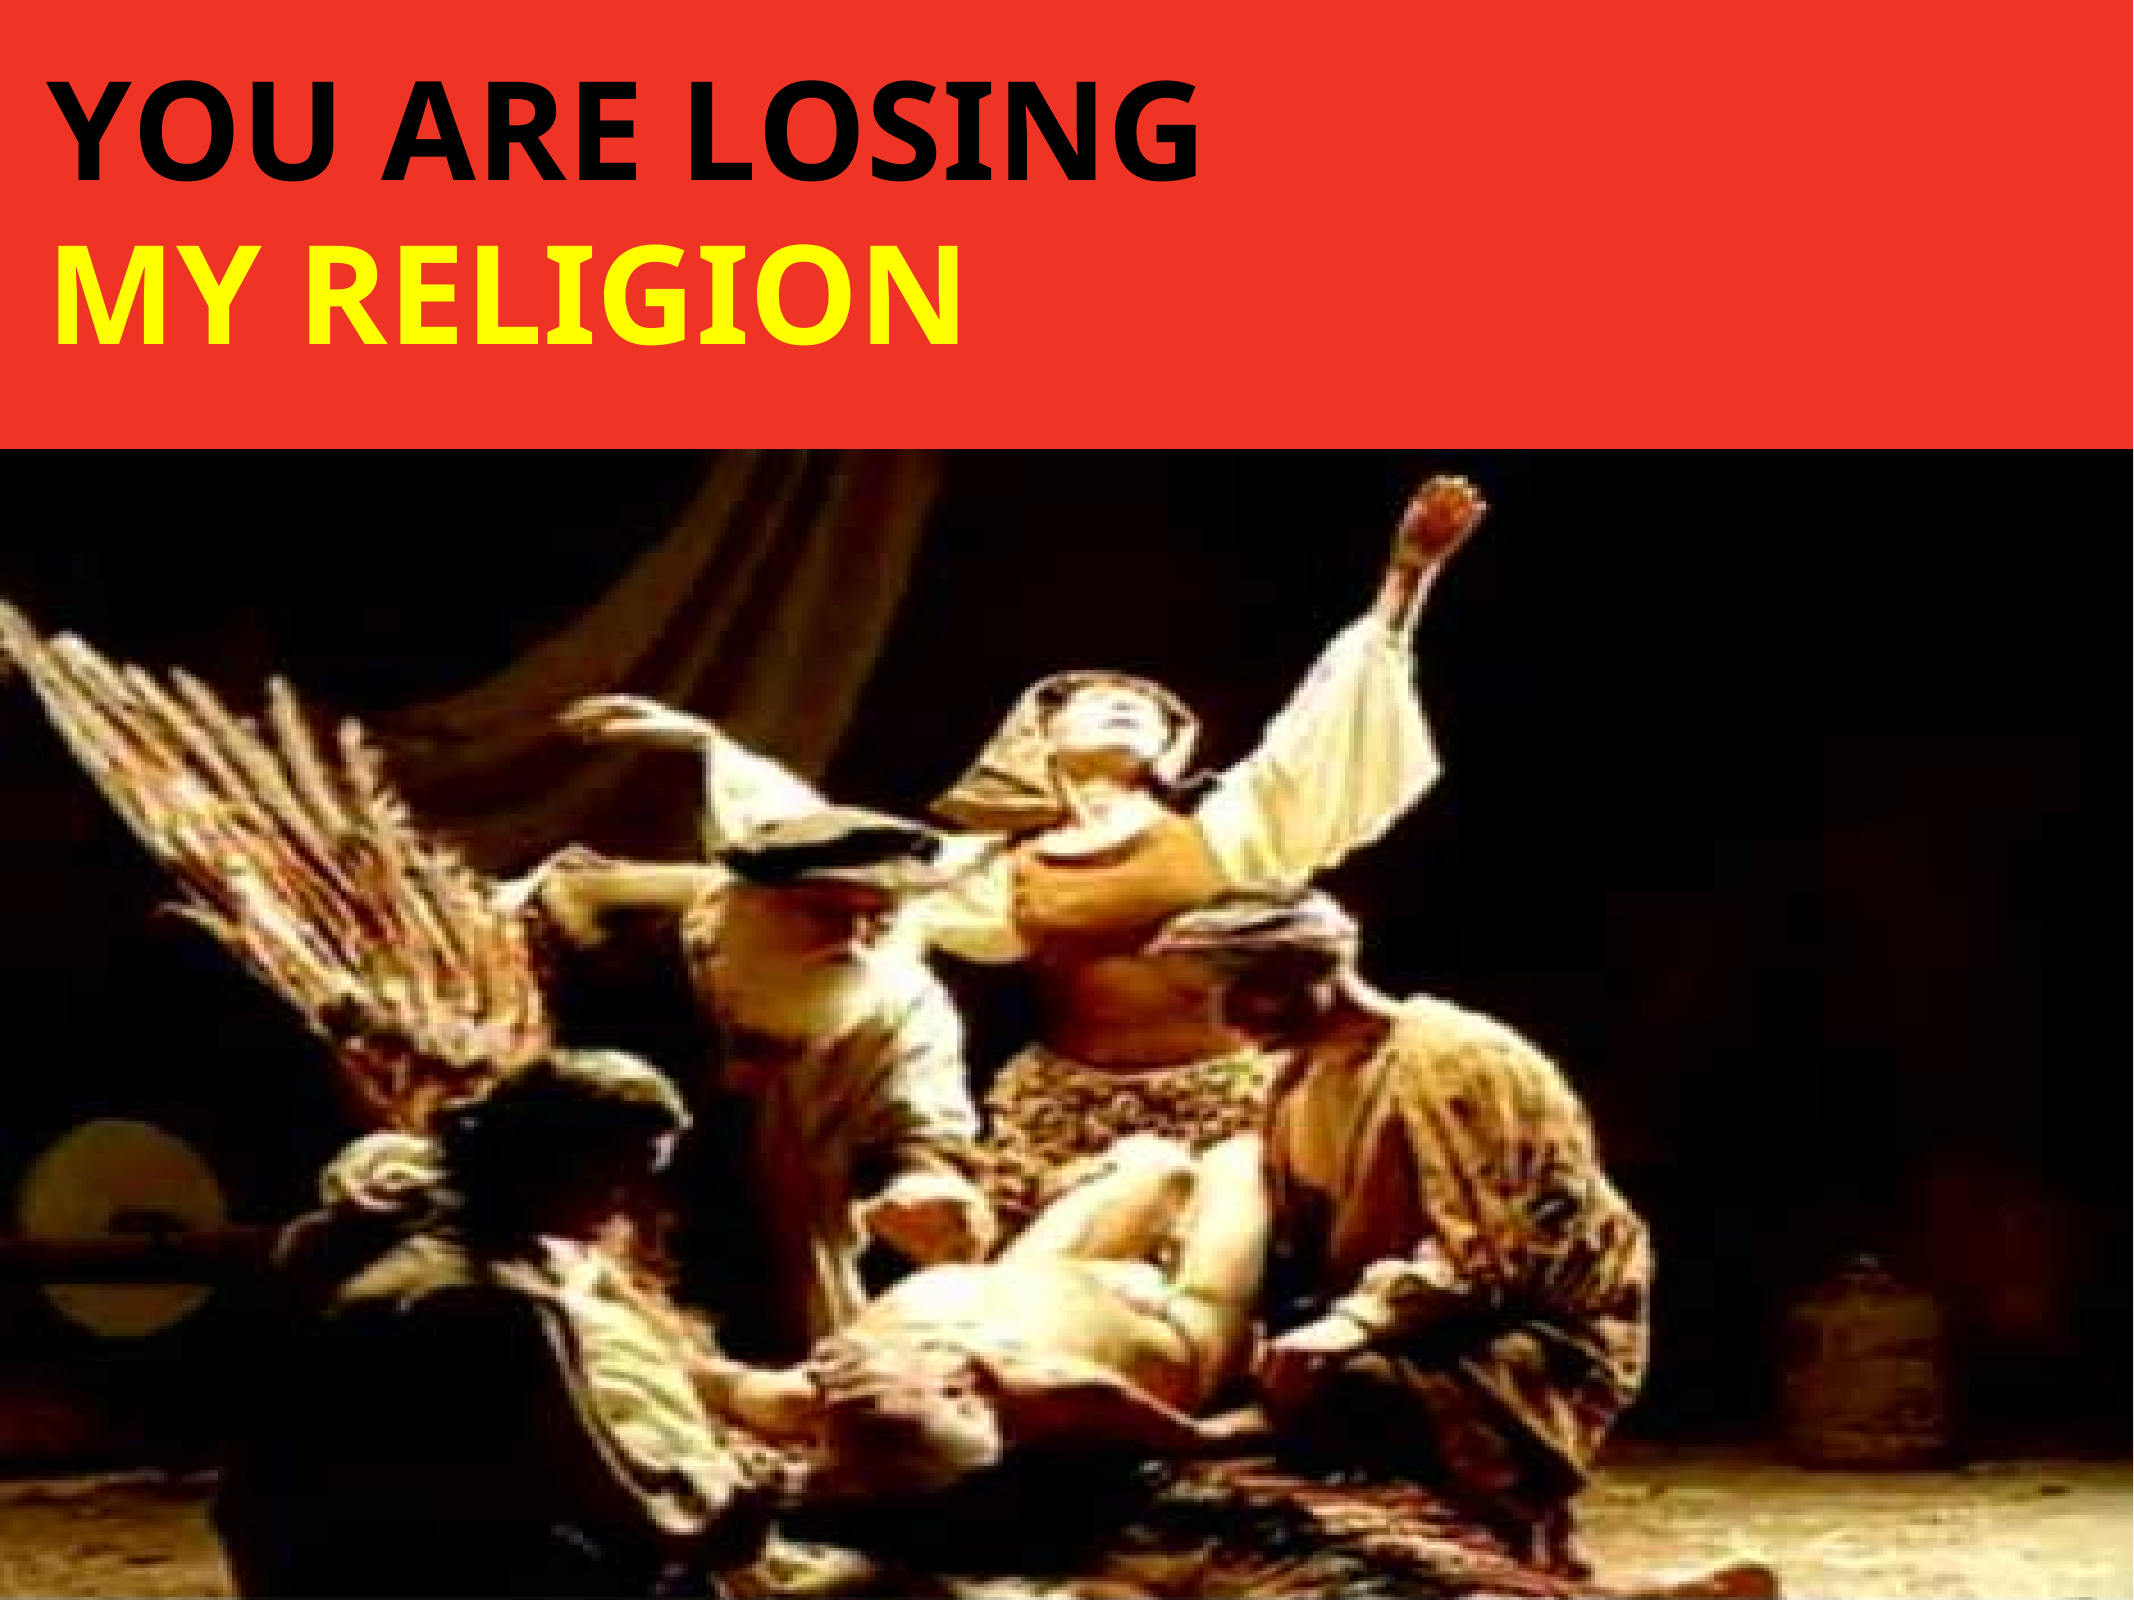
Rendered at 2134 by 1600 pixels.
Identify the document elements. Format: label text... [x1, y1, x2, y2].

picture [0, 449, 2134, 1600]
text_box YOU ARE LOSING MY RELIGION [37, 42, 2129, 449]
